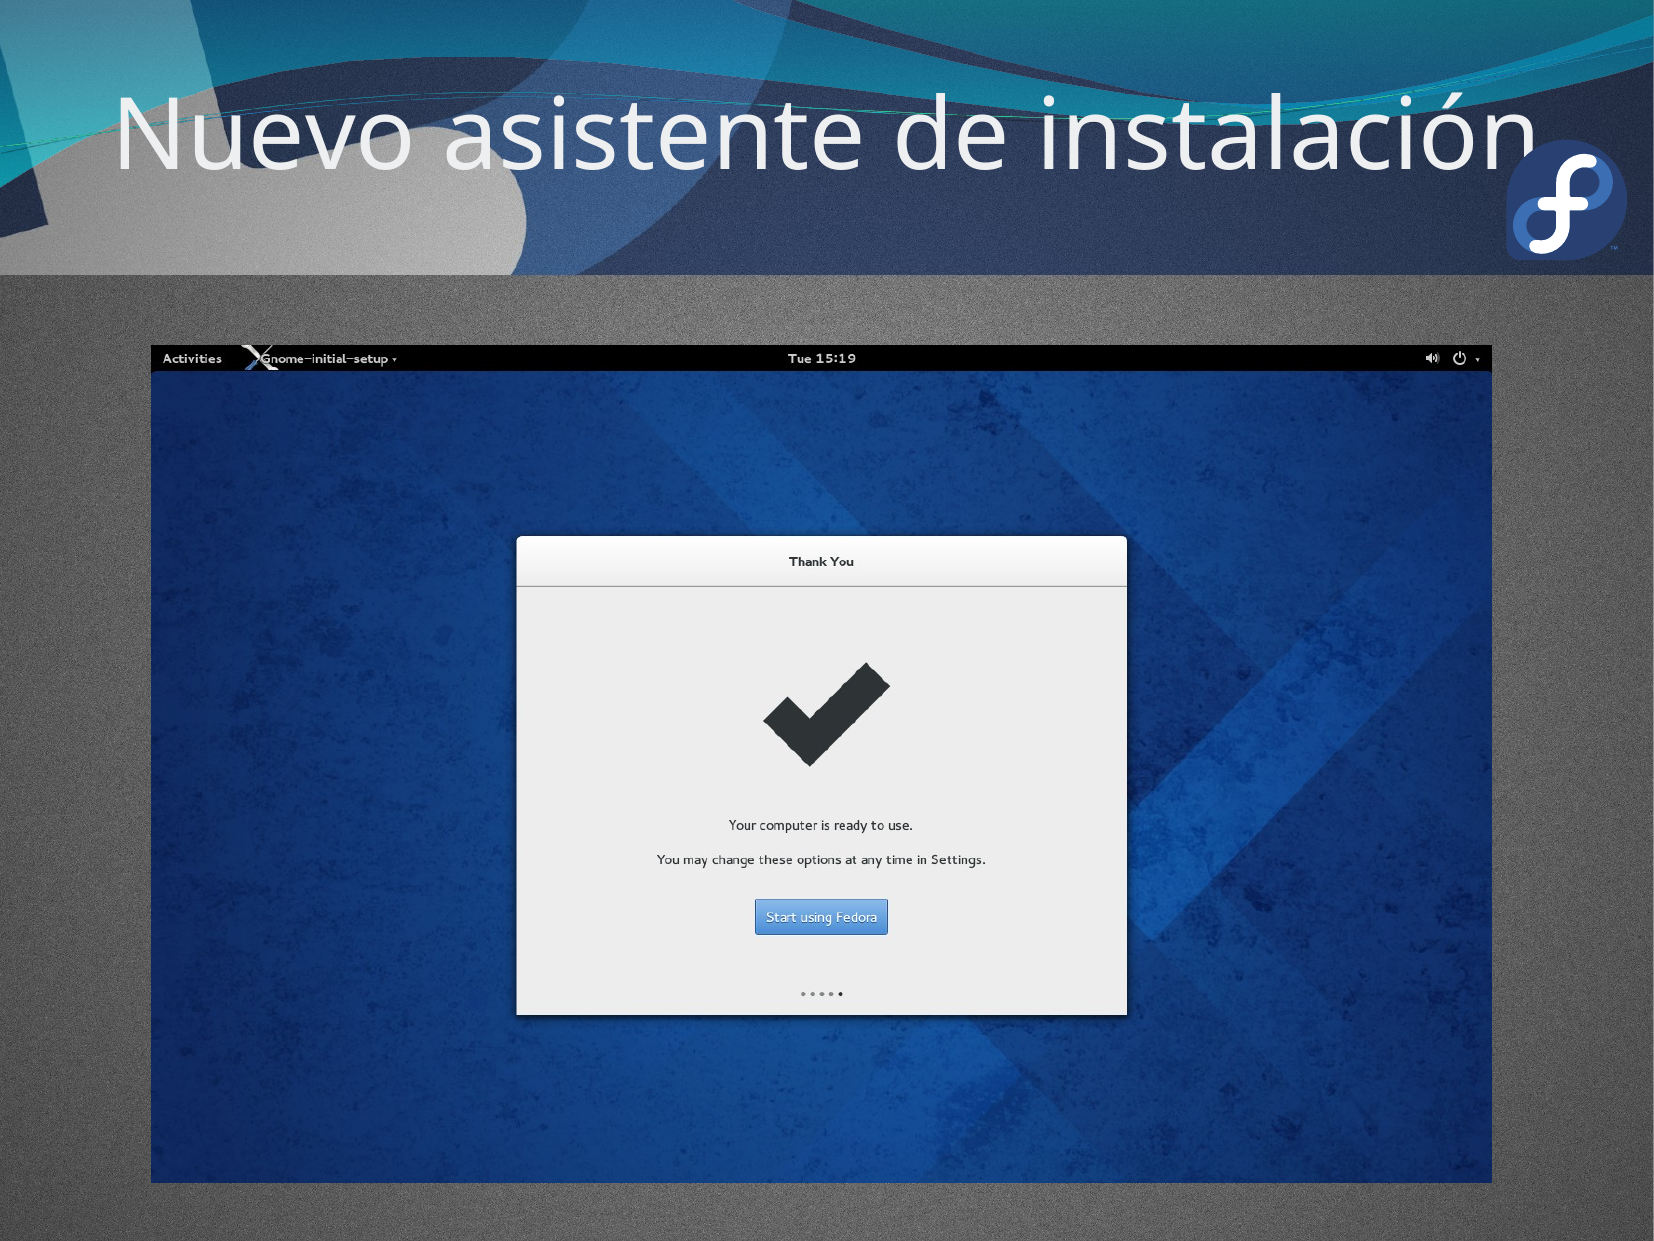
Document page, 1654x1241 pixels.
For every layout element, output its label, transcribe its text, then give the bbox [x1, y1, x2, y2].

text_box Nuevo asistente de instalación [88, 29, 1565, 237]
picture [0, 0, 1654, 1241]
